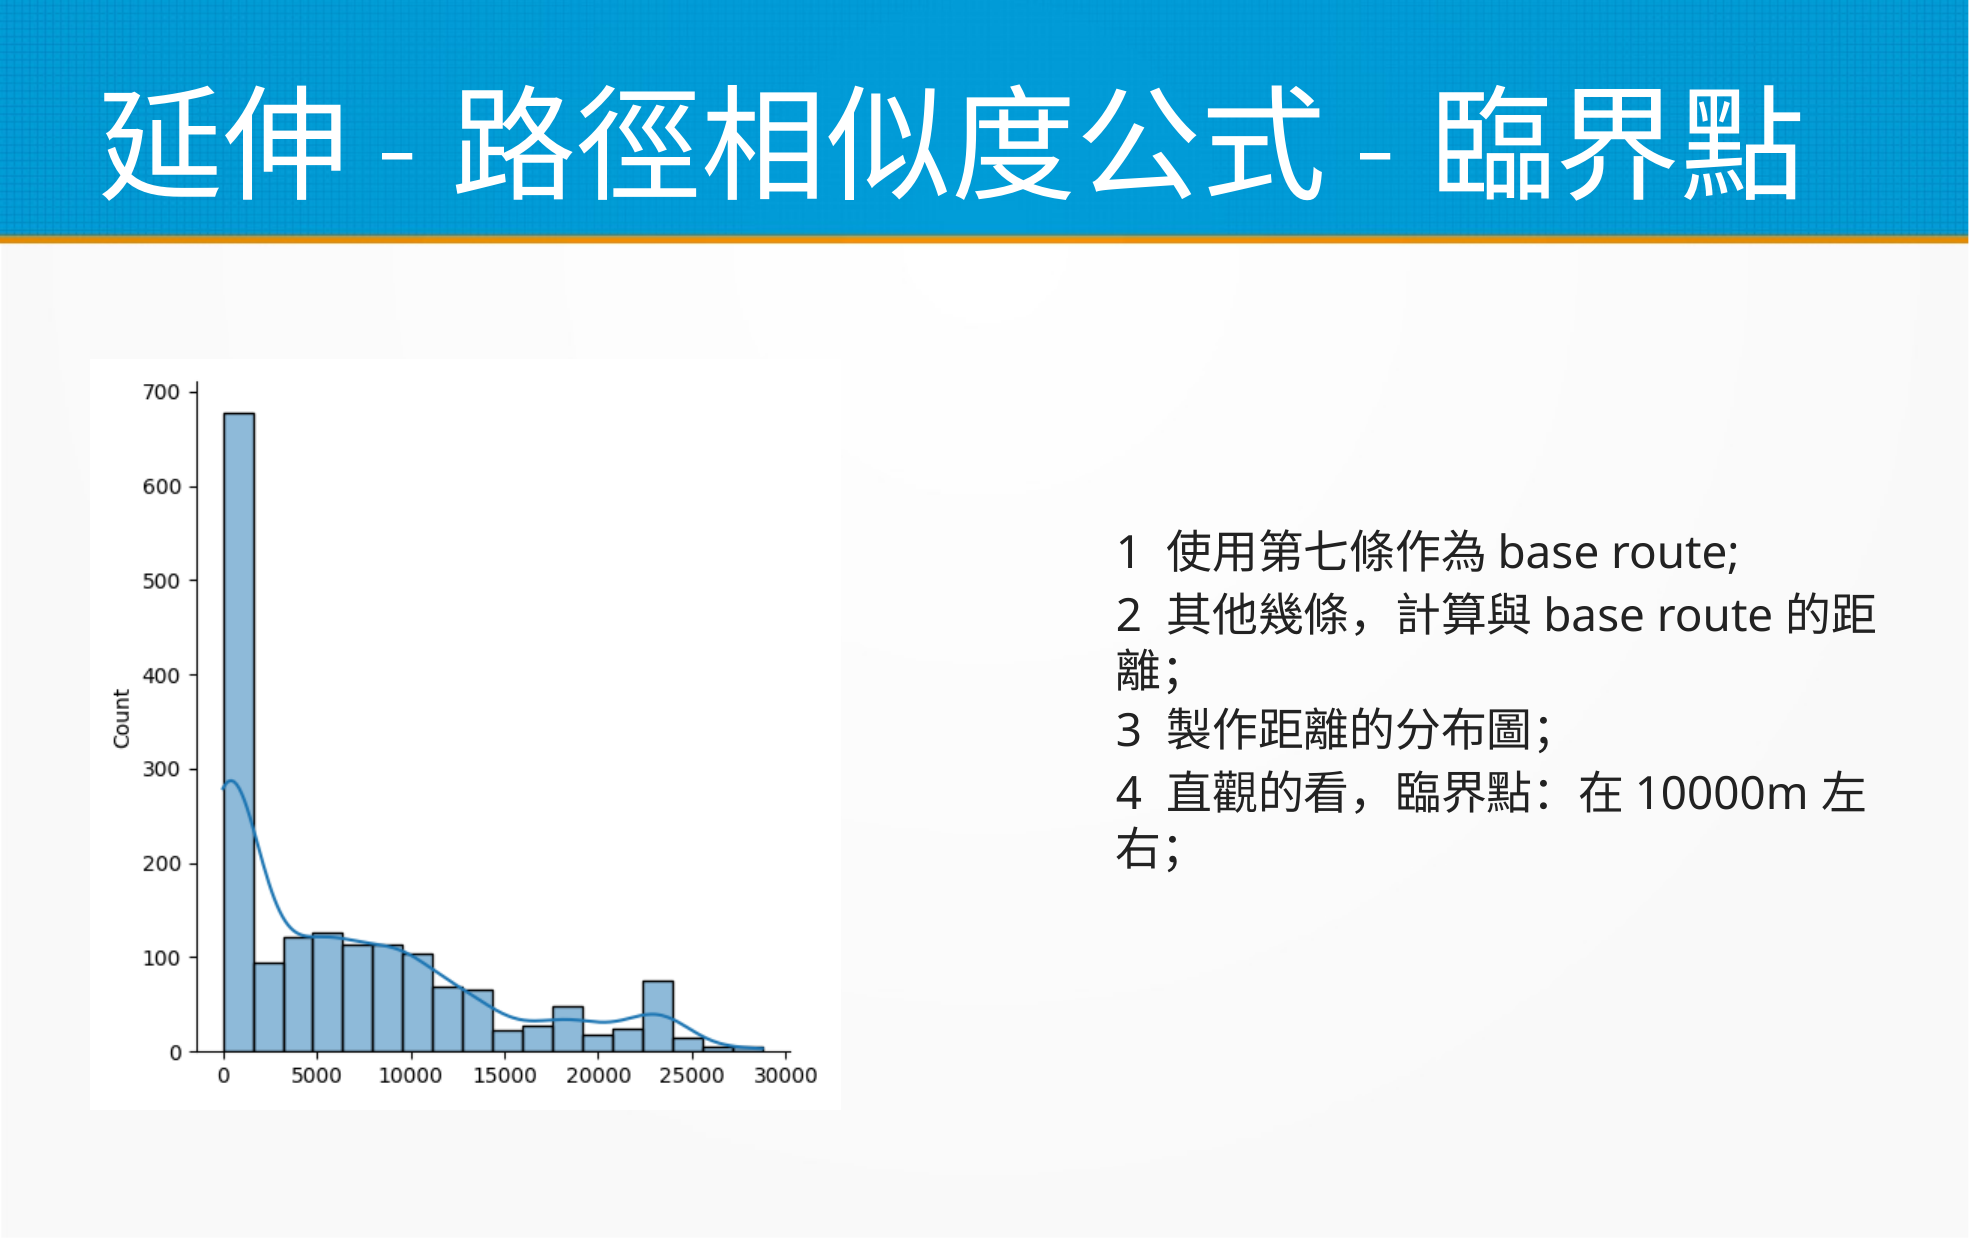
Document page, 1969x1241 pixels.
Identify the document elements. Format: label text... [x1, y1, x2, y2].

title 延伸-路徑相似度公式-臨界點 [98, 19, 1870, 227]
text_box 1 使用第七條作為base route; 2 其他幾條，計算與base route的距離； 3 製作距離的分布圖； 4 直觀的看，臨界點：在10000m左右； [1110, 375, 1906, 1084]
picture [0, 233, 1969, 1241]
